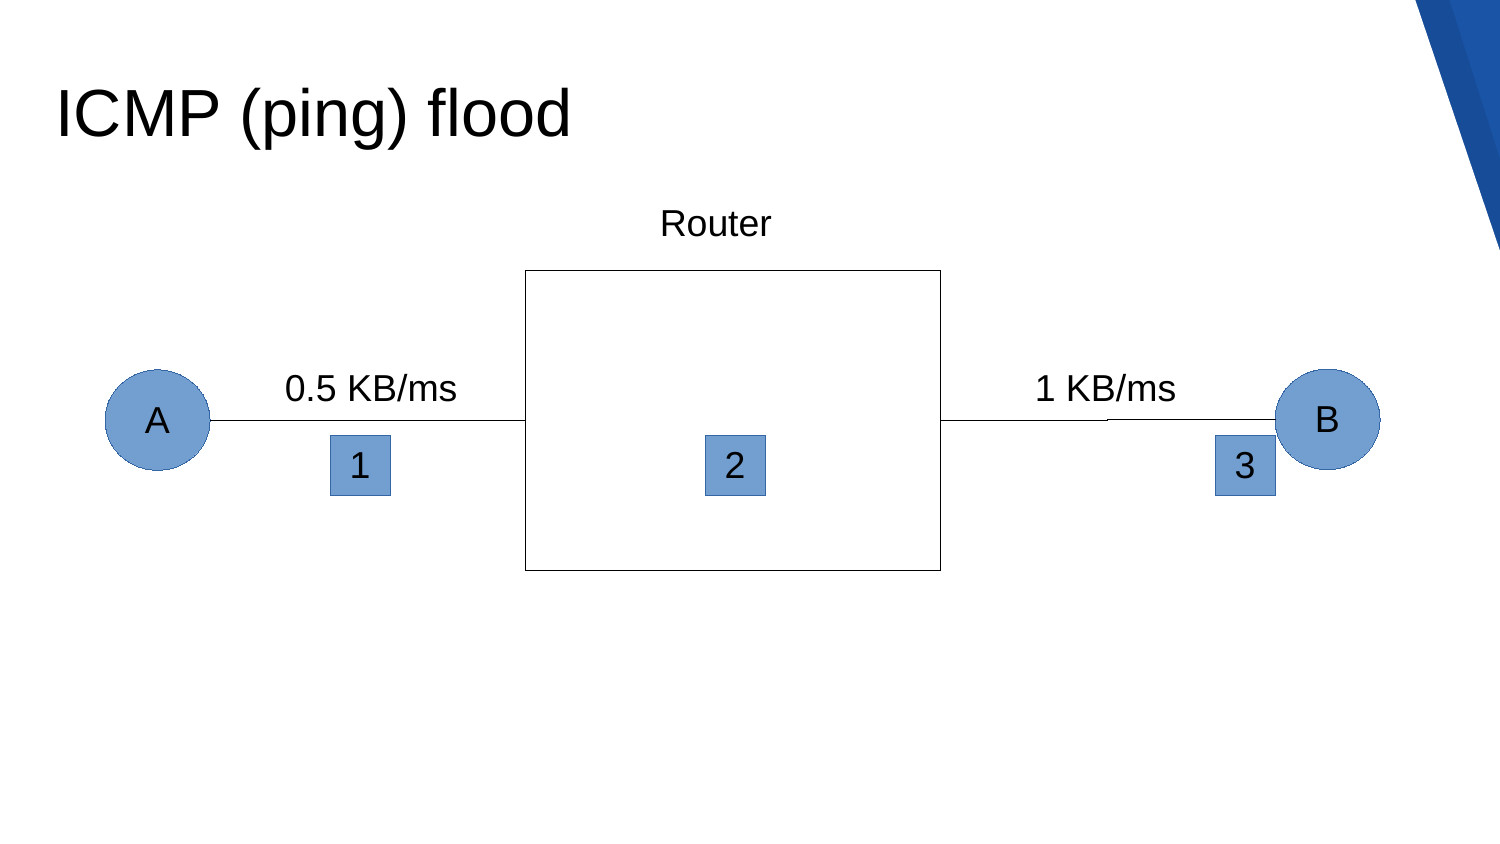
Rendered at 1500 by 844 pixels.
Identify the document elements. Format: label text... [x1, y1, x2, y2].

text_box 0.5 KB/ms [270, 360, 473, 417]
text_box 1 [330, 435, 391, 496]
text_box A [105, 369, 211, 471]
text_box 1 KB/ms [1020, 360, 1192, 417]
text_box 3 [1215, 435, 1276, 496]
text_box B [1275, 369, 1381, 470]
text_box [525, 270, 941, 571]
title ICMP (ping) flood [40, 97, 829, 166]
text_box Router [645, 195, 787, 252]
text_box 2 [705, 435, 766, 496]
